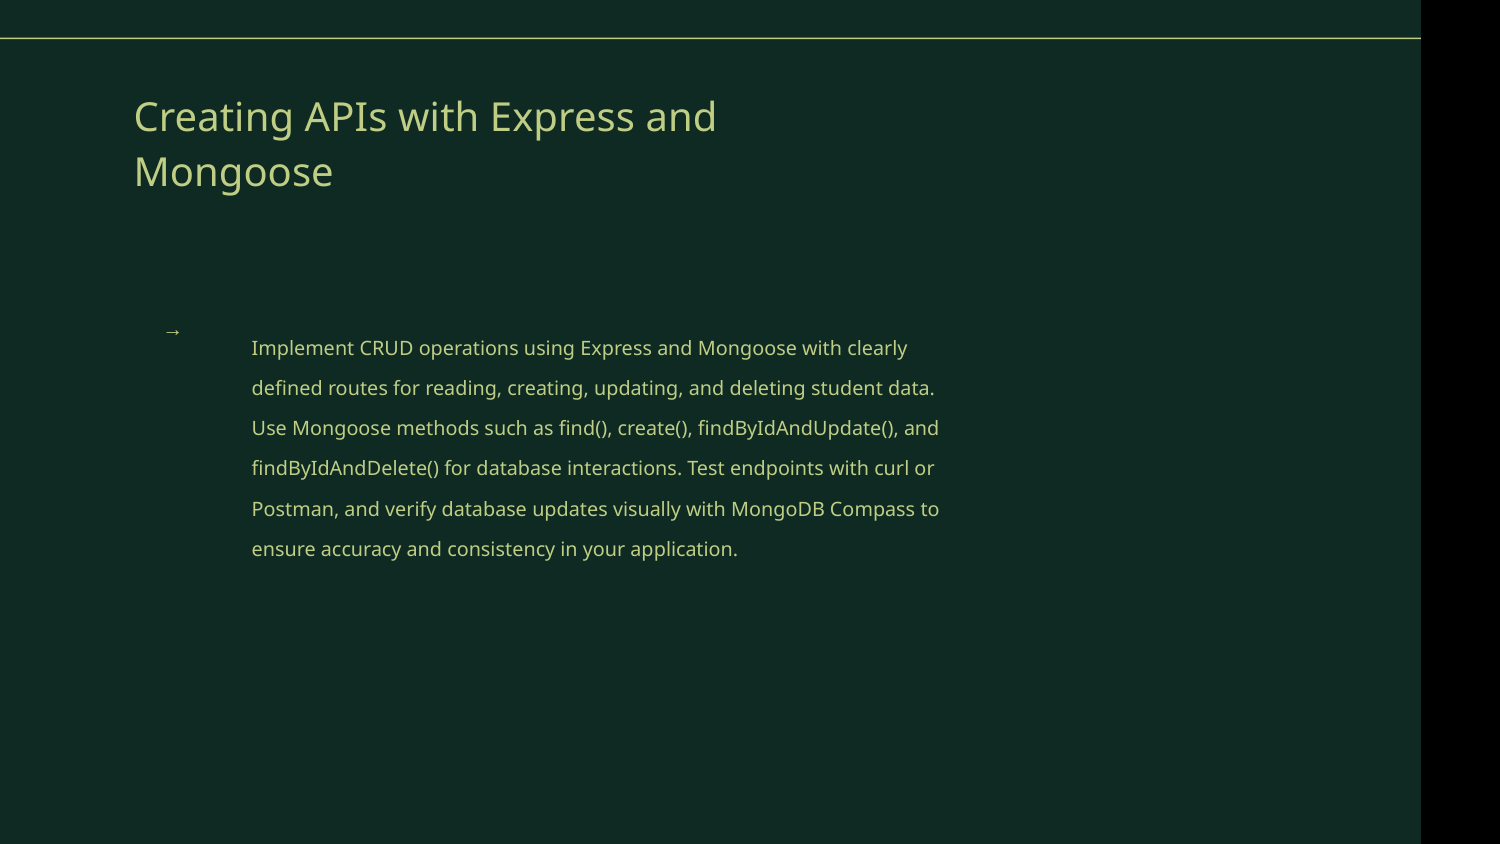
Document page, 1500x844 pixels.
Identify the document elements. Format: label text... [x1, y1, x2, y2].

subtitle Implement CRUD operations using Express and Mongoose with clearly defined routes for reading, creating, updating, and deleting student data. Use Mongoose methods such as find(), create(), findByIdAndUpdate(), and findByIdAndDelete() for database interactions. Test endpoints with curl or Postman, and verify database updates visually with MongoDB Compass to ensure accuracy and consistency in your application. [251, 306, 957, 583]
title Creating APIs with Express and Mongoose [118, 73, 900, 214]
text_box → [118, 315, 227, 341]
